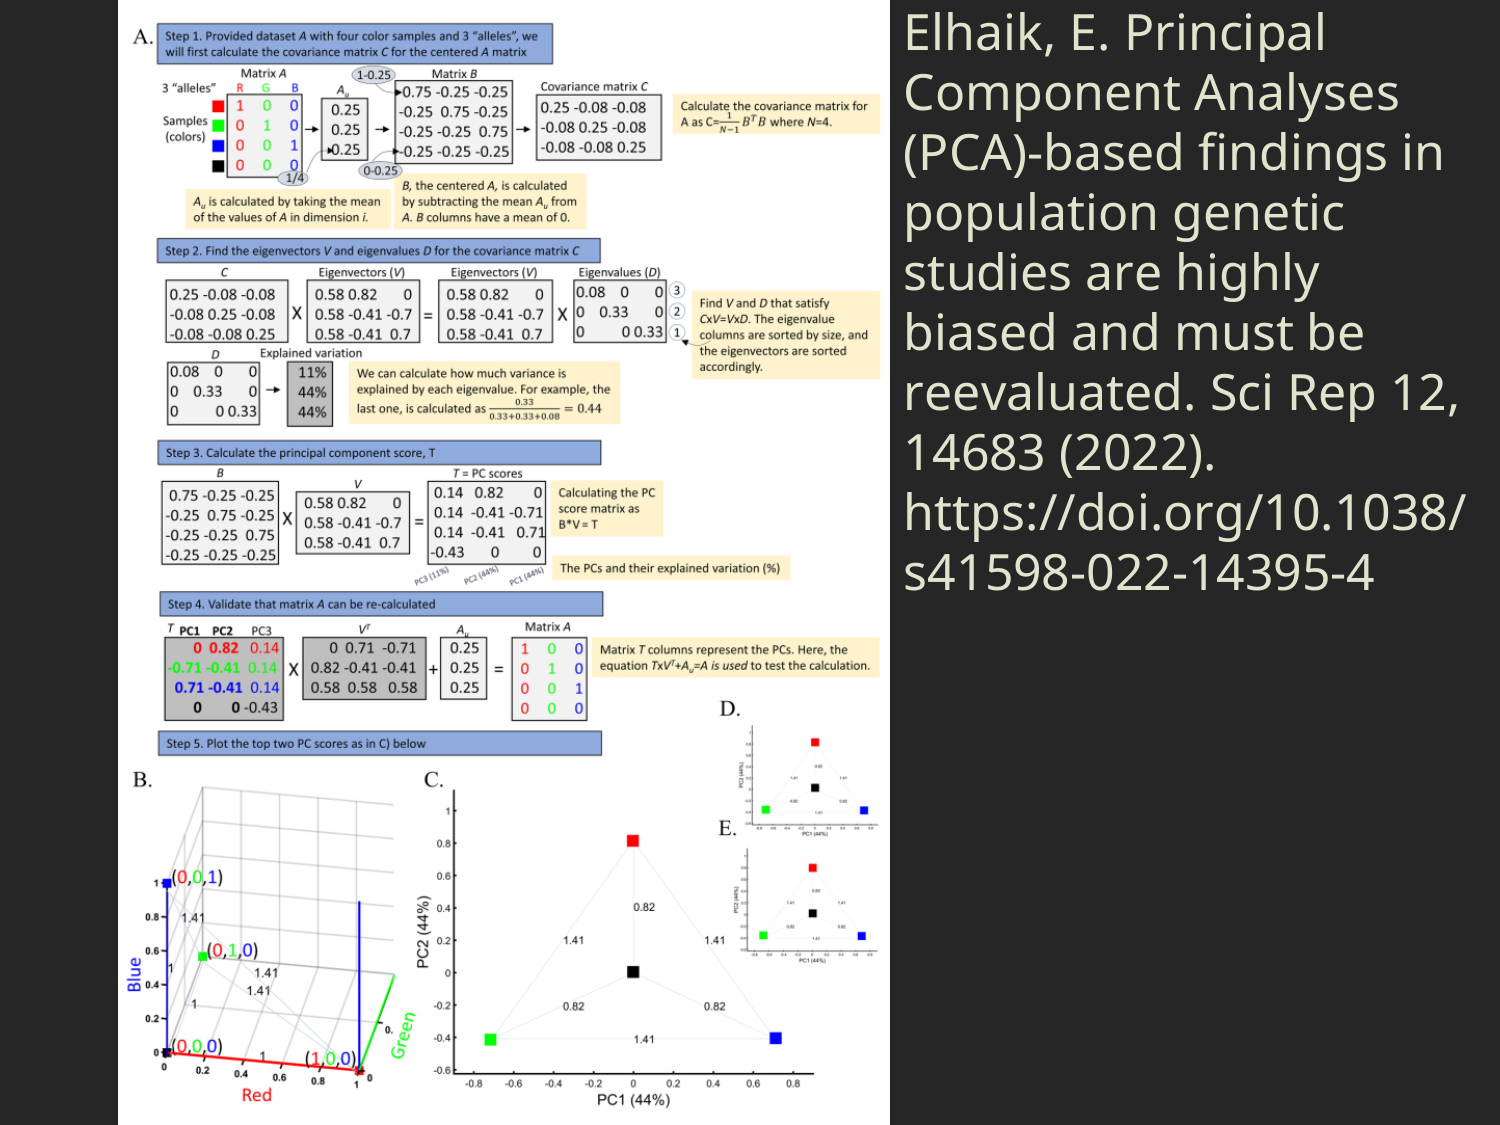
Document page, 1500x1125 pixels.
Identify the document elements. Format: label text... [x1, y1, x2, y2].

text_box Elhaik, E. Principal Component Analyses (PCA)-based findings in population genetic studies are highly biased and must be reevaluated. Sci Rep 12, 14683 (2022). https://doi.org/10.1038/s41598-022-14395-4 [889, 0, 1500, 608]
picture [118, 0, 890, 1125]
